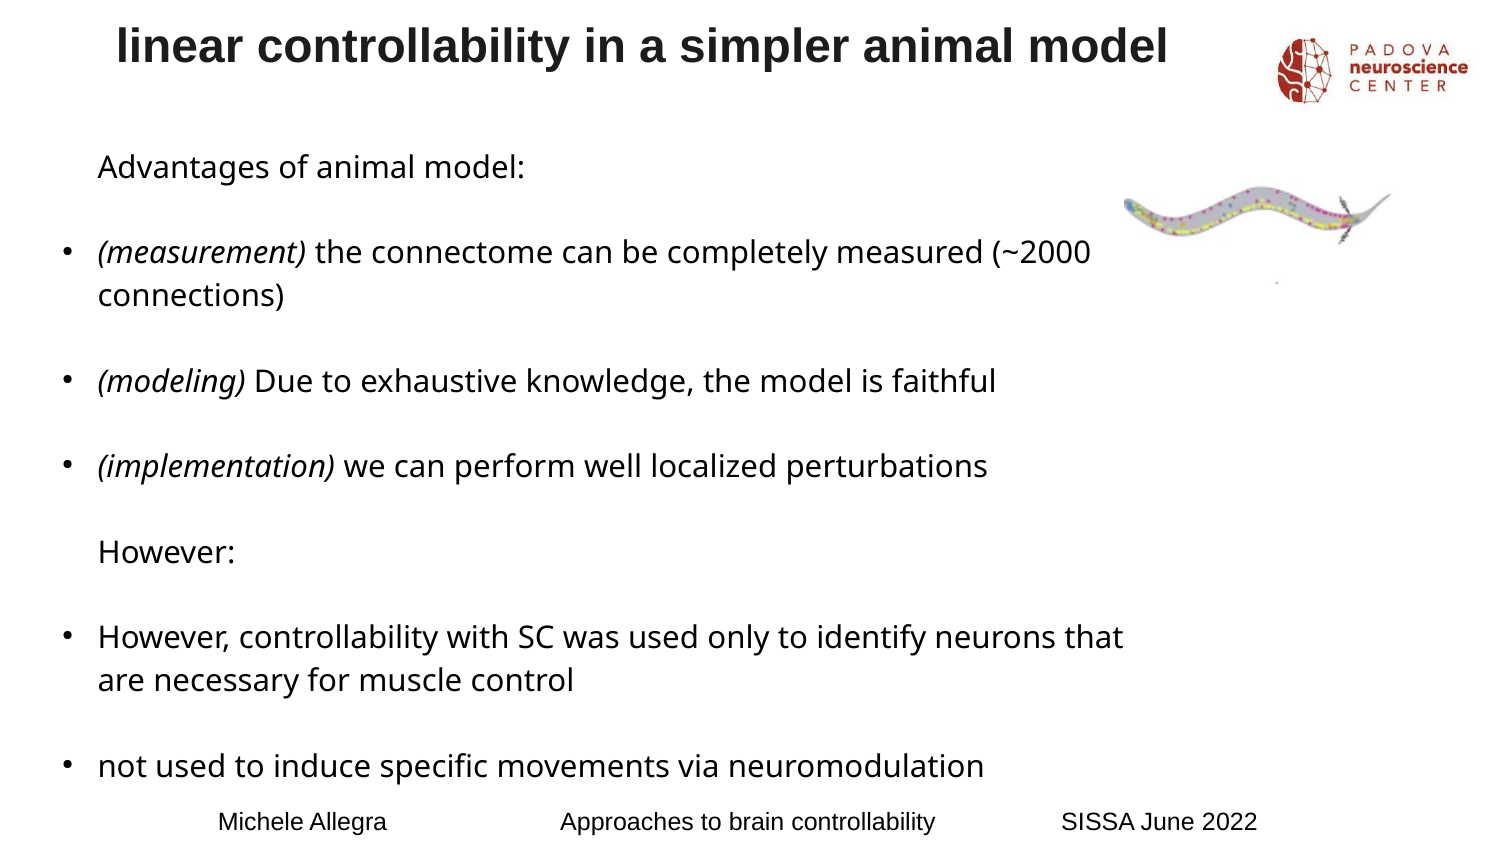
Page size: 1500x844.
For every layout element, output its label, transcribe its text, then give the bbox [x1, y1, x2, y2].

text_box linear controllability in a simpler animal model [0, 0, 1337, 95]
text_box Advantages of animal model: (measurement) the connectome can be completely measured (~2000 connections) (modeling) Due to exhaustive knowledge, the model is faithful (implementation) we can perform well localized perturbations However: However, controllability with SC was used only to identify neurons that are necessary for muscle control not used to induce specific movements via neuromodulation [47, 95, 1155, 799]
text_box Michele Allegra Approaches to brain controllability SISSA June 2022 [64, 794, 1415, 844]
picture [1124, 174, 1406, 284]
picture [1268, 10, 1476, 123]
